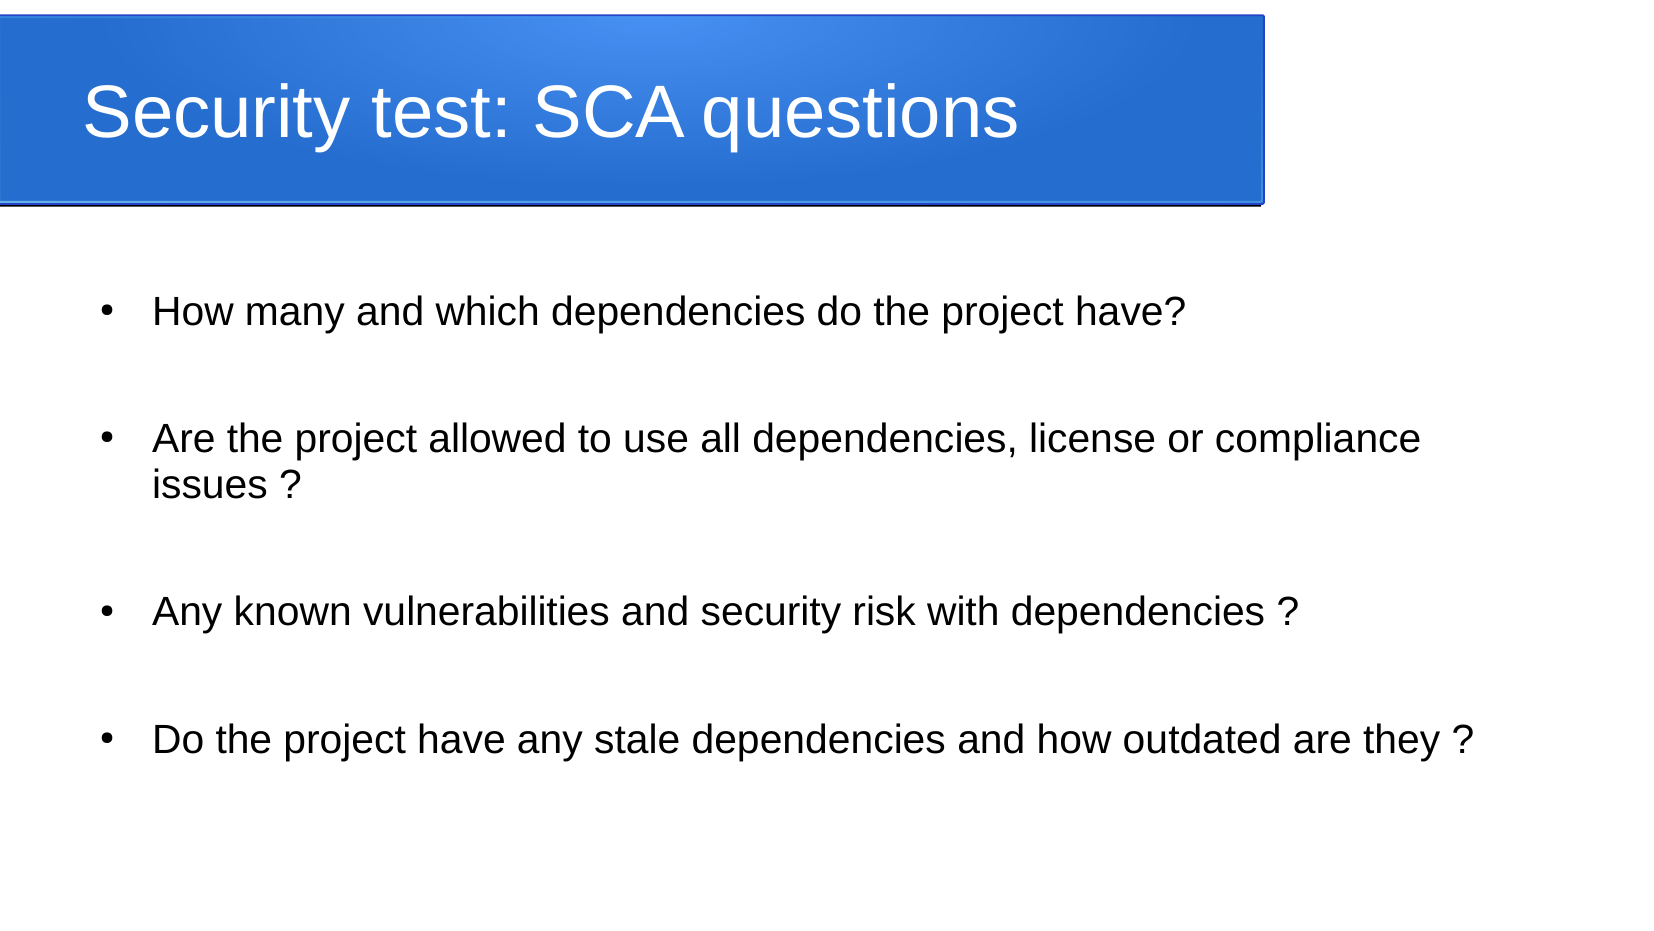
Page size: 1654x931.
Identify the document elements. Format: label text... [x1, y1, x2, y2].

list How many and which dependencies do the project have? Are the project allowed to use all dependencies, license or compliance issues ? Any known vulnerabilities and security risk with dependencies ? Do the project have any stale dependencies and how outdated are they ? [82, 224, 1571, 764]
title Security test: SCA questions [82, 29, 1235, 196]
